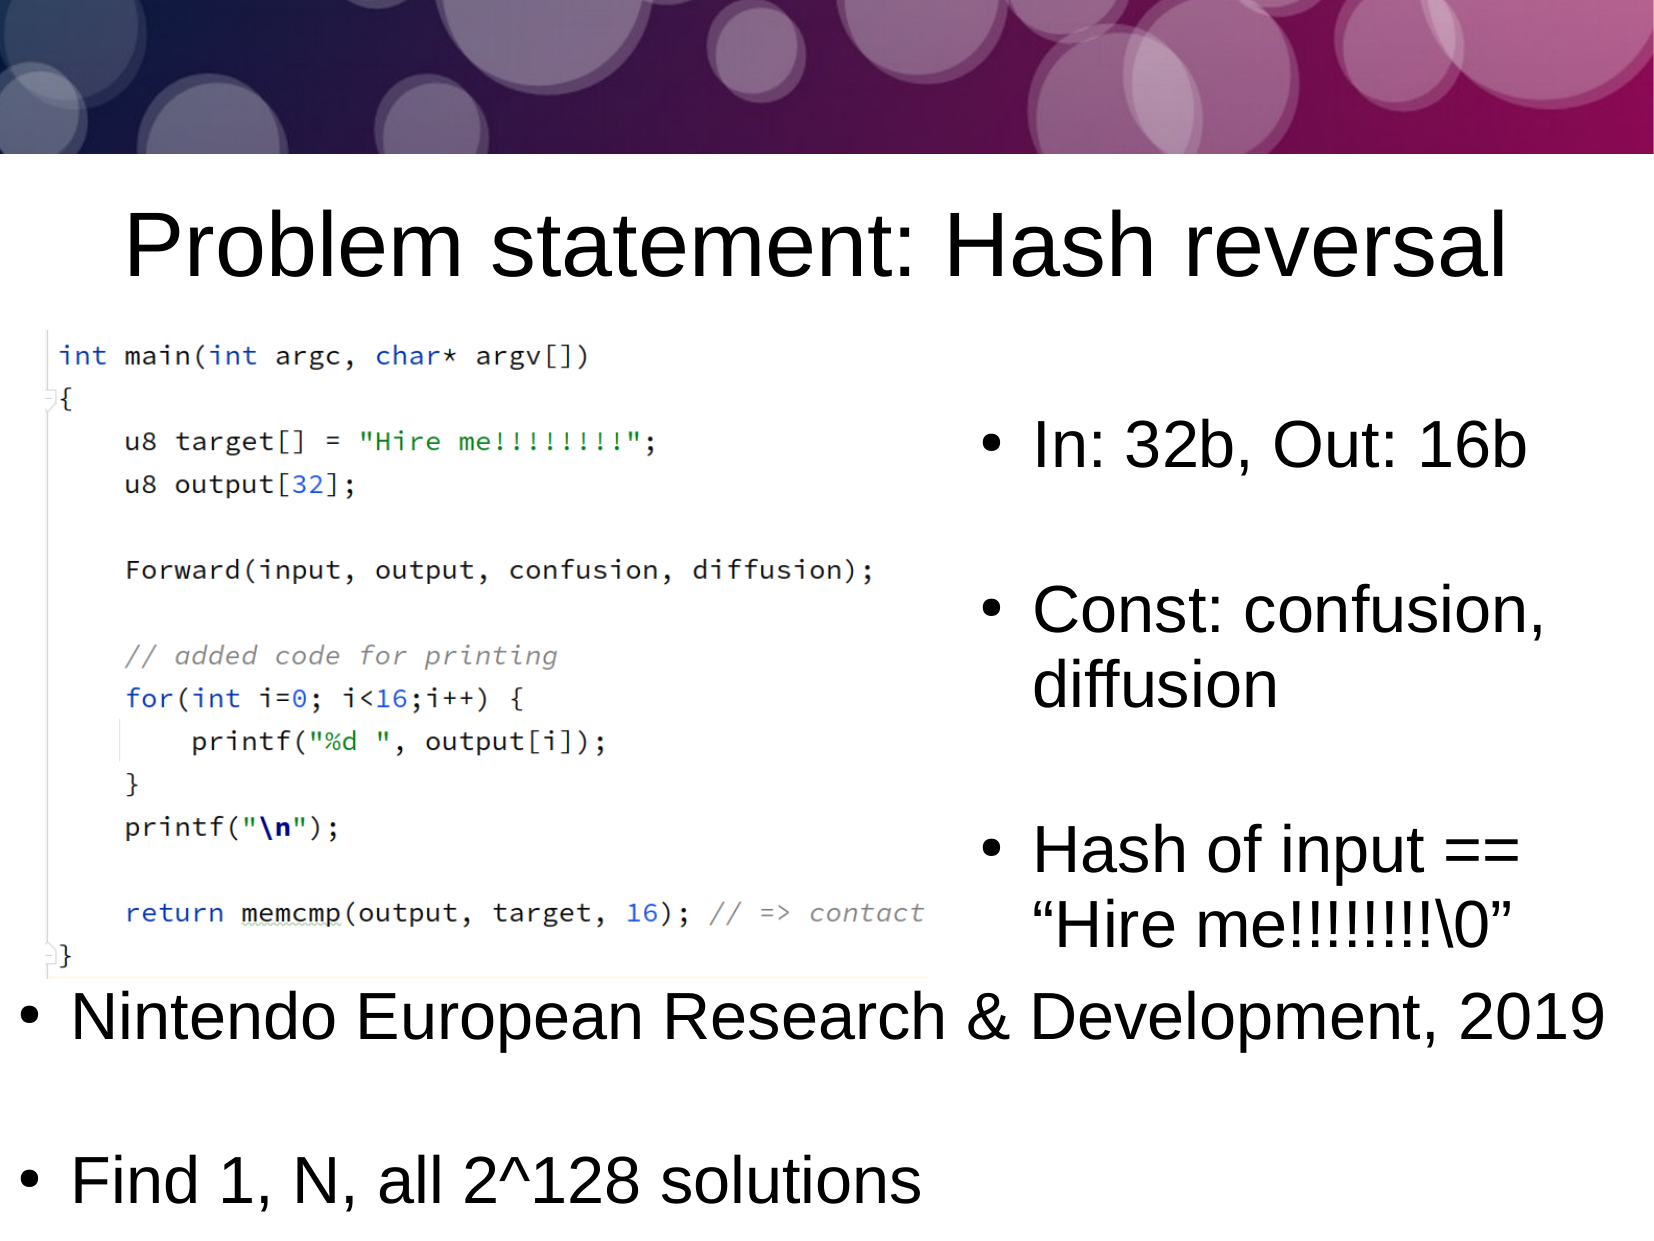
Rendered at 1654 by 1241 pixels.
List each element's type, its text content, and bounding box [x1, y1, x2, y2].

list In: 32b, Out: 16b Const: confusion, diffusion Hash of input == “Hire me!!!!!!!!\0” [961, 407, 1648, 1128]
picture [45, 330, 929, 978]
title Problem statement: Hash reversal [30, 142, 1606, 348]
list Nintendo European Research & Development, 2019 Find 1, N, all 2^128 solutions [0, 978, 1636, 1241]
picture [0, 0, 1654, 154]
